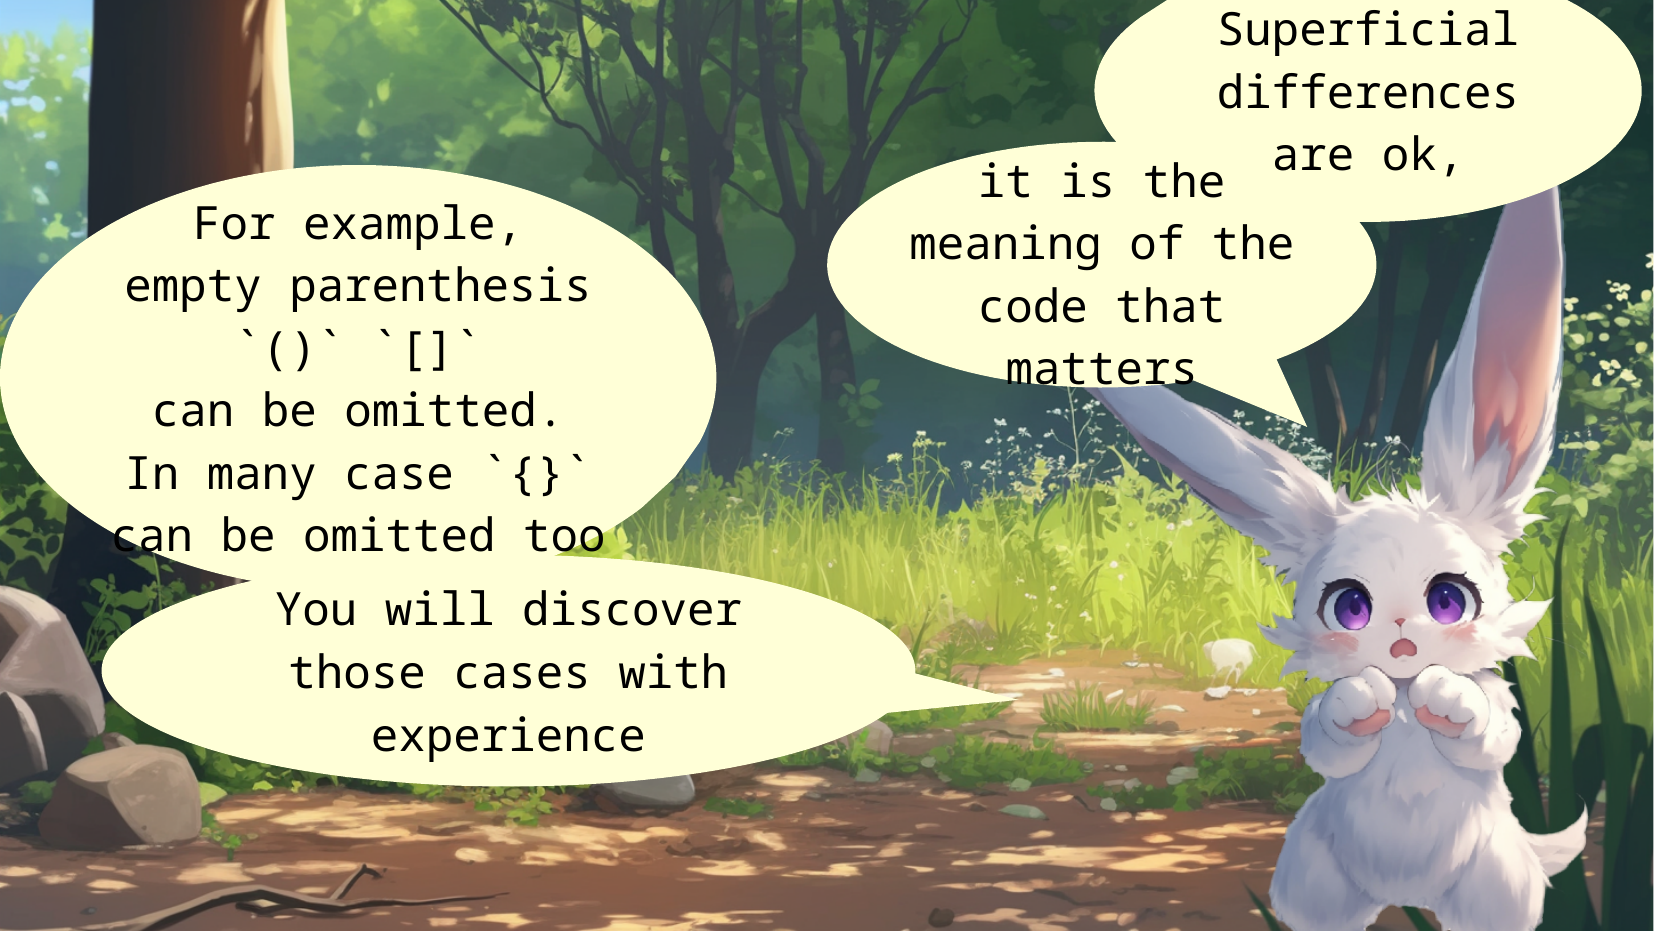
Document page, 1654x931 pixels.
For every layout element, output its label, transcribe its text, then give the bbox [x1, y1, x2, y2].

picture [0, 0, 1654, 931]
picture [585, 536, 599, 548]
text_box it is the meaning of the code that matters [827, 141, 1377, 427]
text_box For example, empty parenthesis `()` `[]` can be omitted. In many case `{}` can be omitted too [0, 165, 717, 581]
text_box You will discover those cases with experience [101, 554, 1019, 787]
text_box Superficial differences are ok, [1094, 0, 1642, 222]
